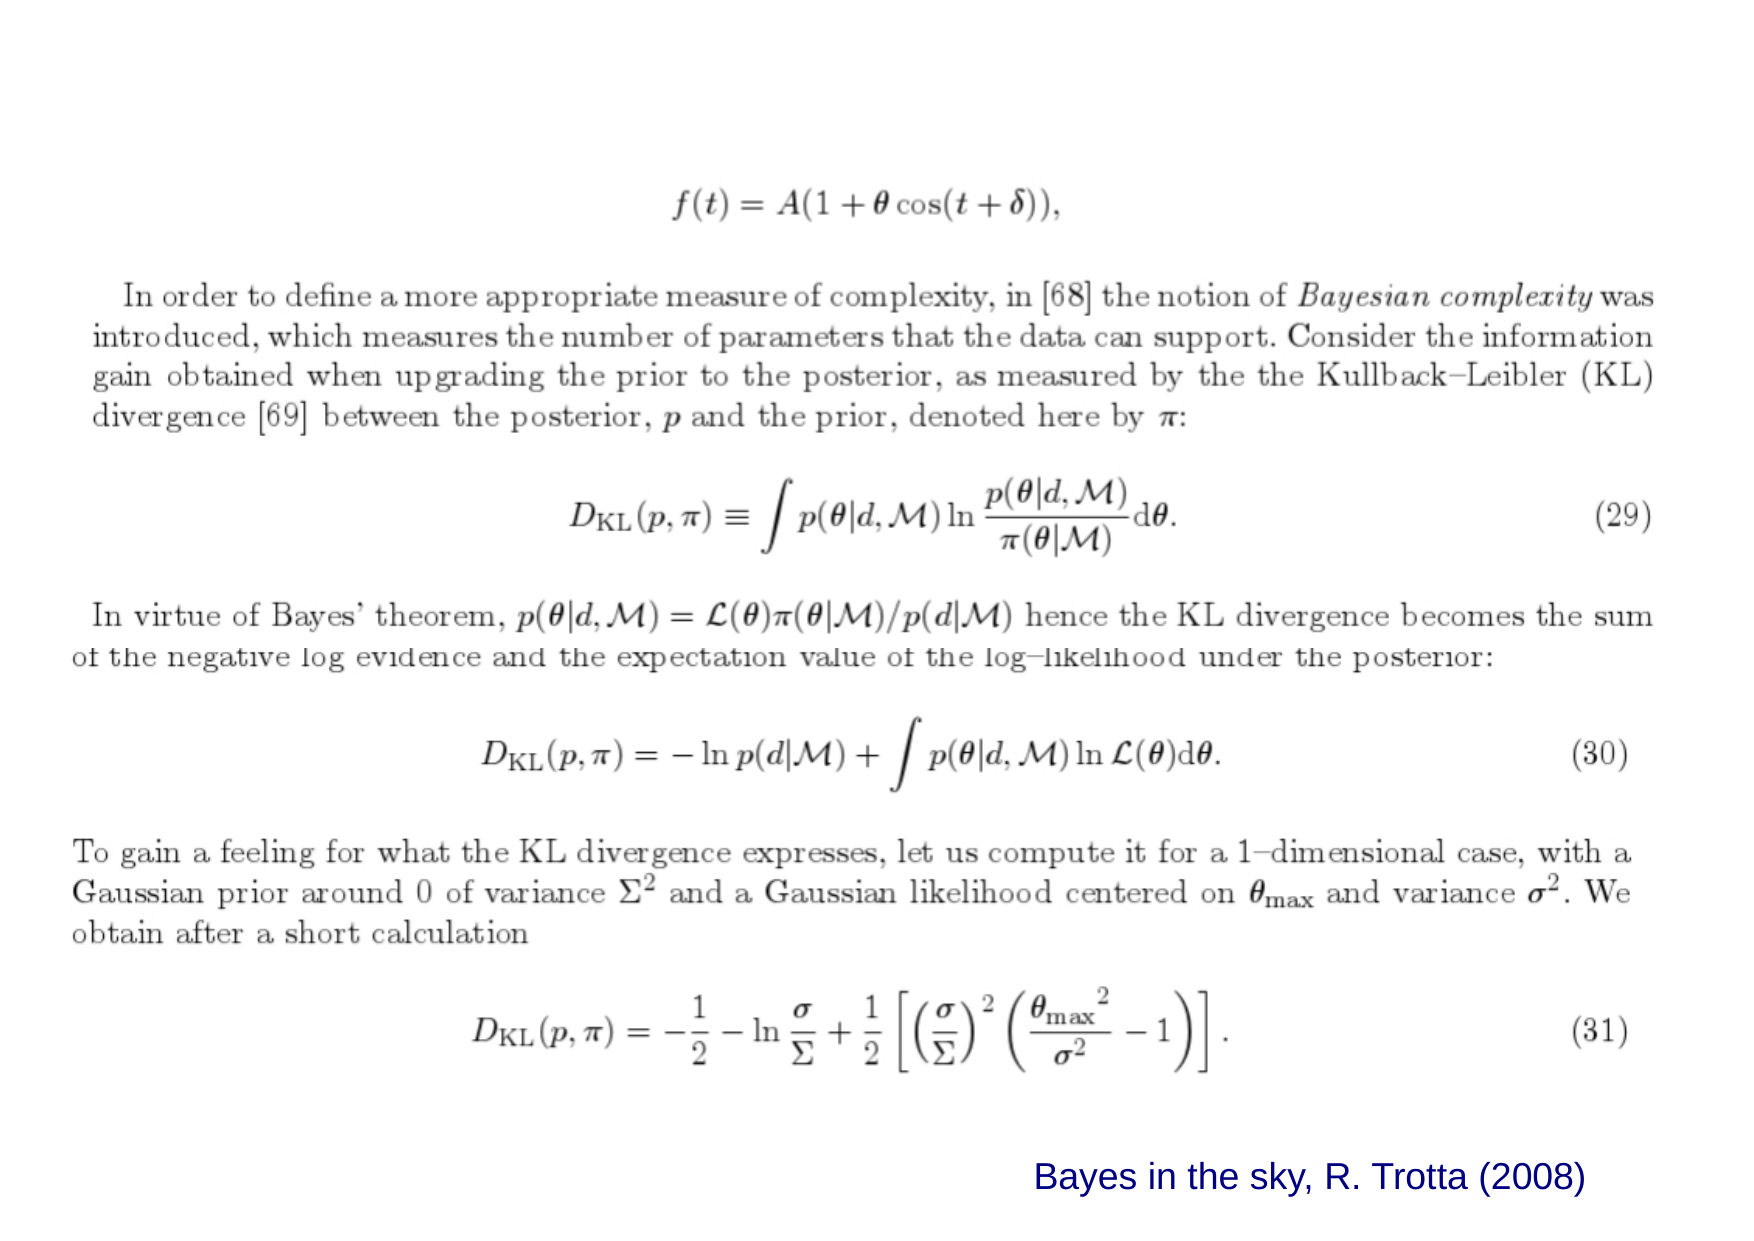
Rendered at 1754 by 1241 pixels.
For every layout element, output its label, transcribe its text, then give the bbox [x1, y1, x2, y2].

picture [44, 277, 1703, 1108]
text_box Bayes in the sky, R. Trotta (2008) [1018, 1147, 1601, 1205]
picture [312, 163, 1428, 251]
